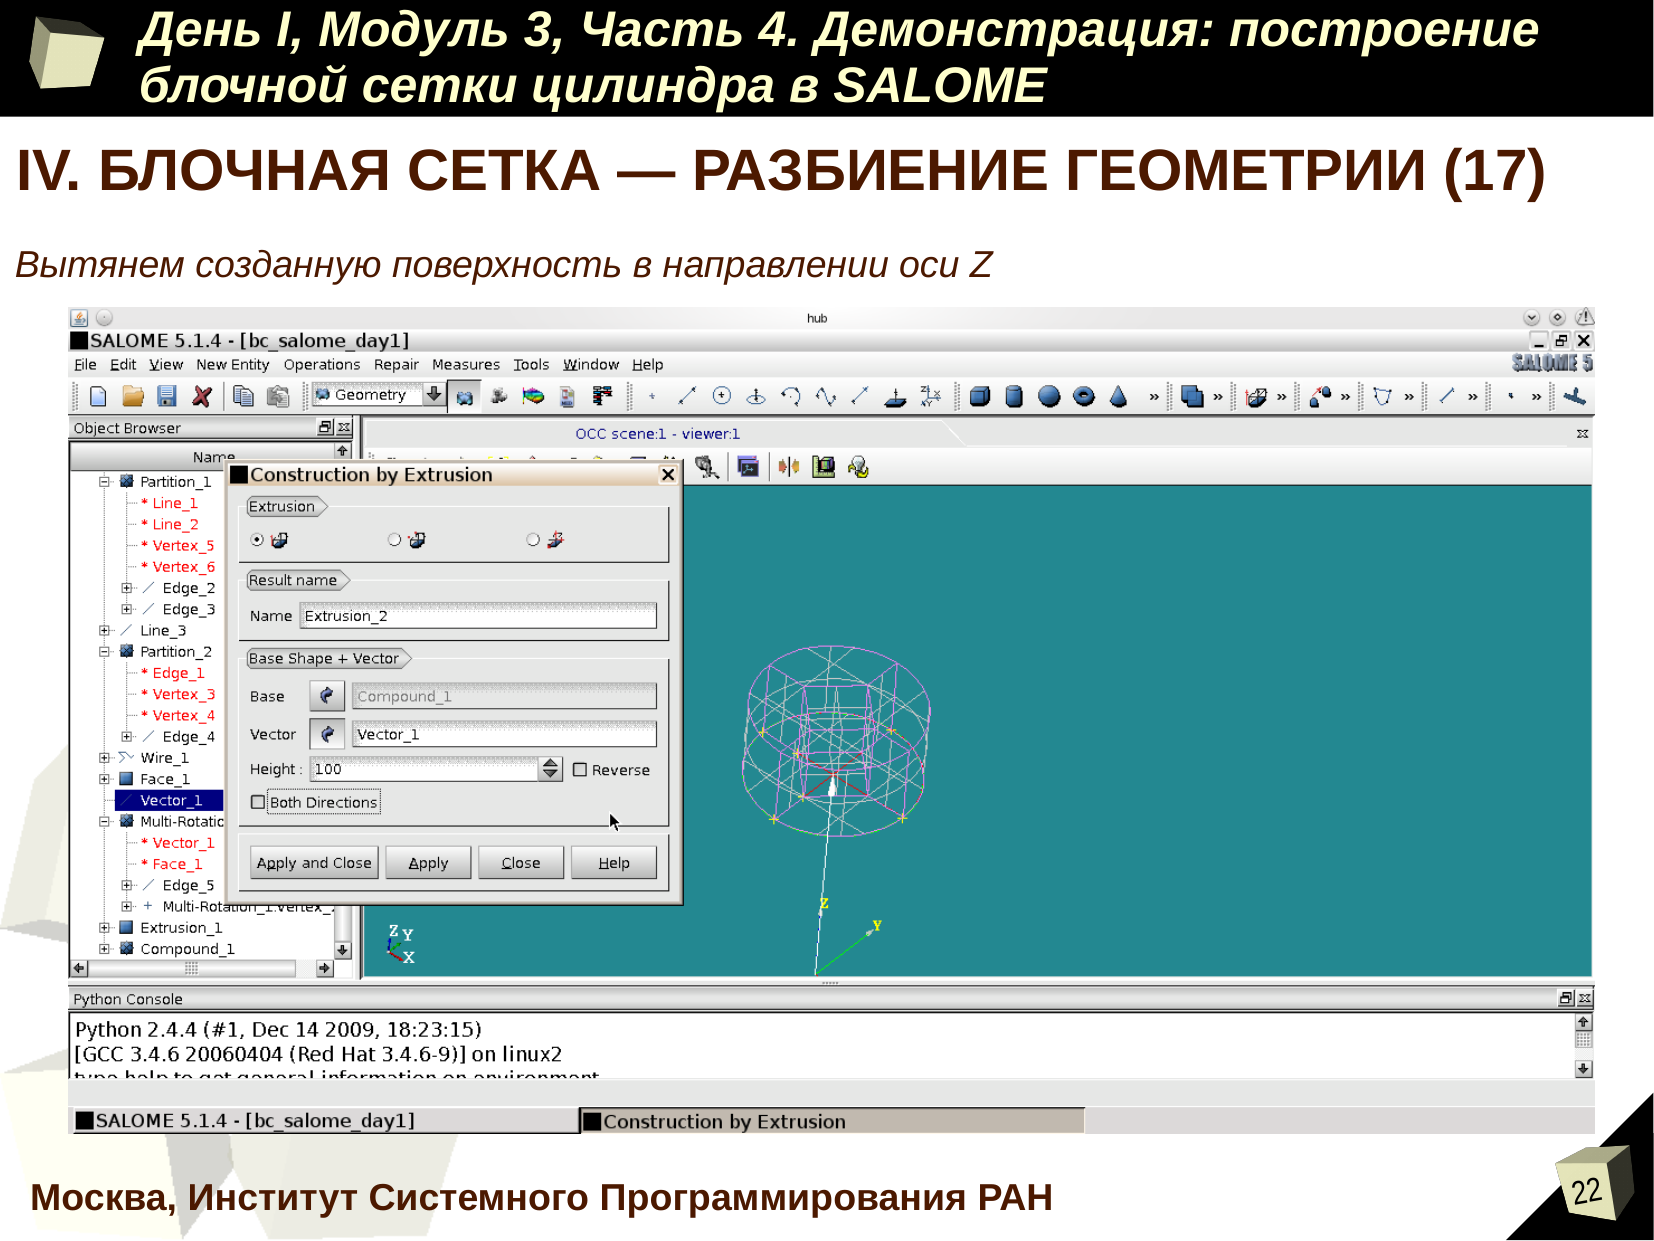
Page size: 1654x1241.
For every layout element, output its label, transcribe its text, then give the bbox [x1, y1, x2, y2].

text_box IV. БЛОЧНАЯ СЕТКА — РАЗБИЕНИЕ ГЕОМЕТРИИ (17) [1, 130, 1654, 211]
text_box Вытянем созданную поверхность в направлении оси Z [0, 236, 1654, 294]
picture [0, 307, 1595, 1241]
picture [464, 1193, 472, 1198]
